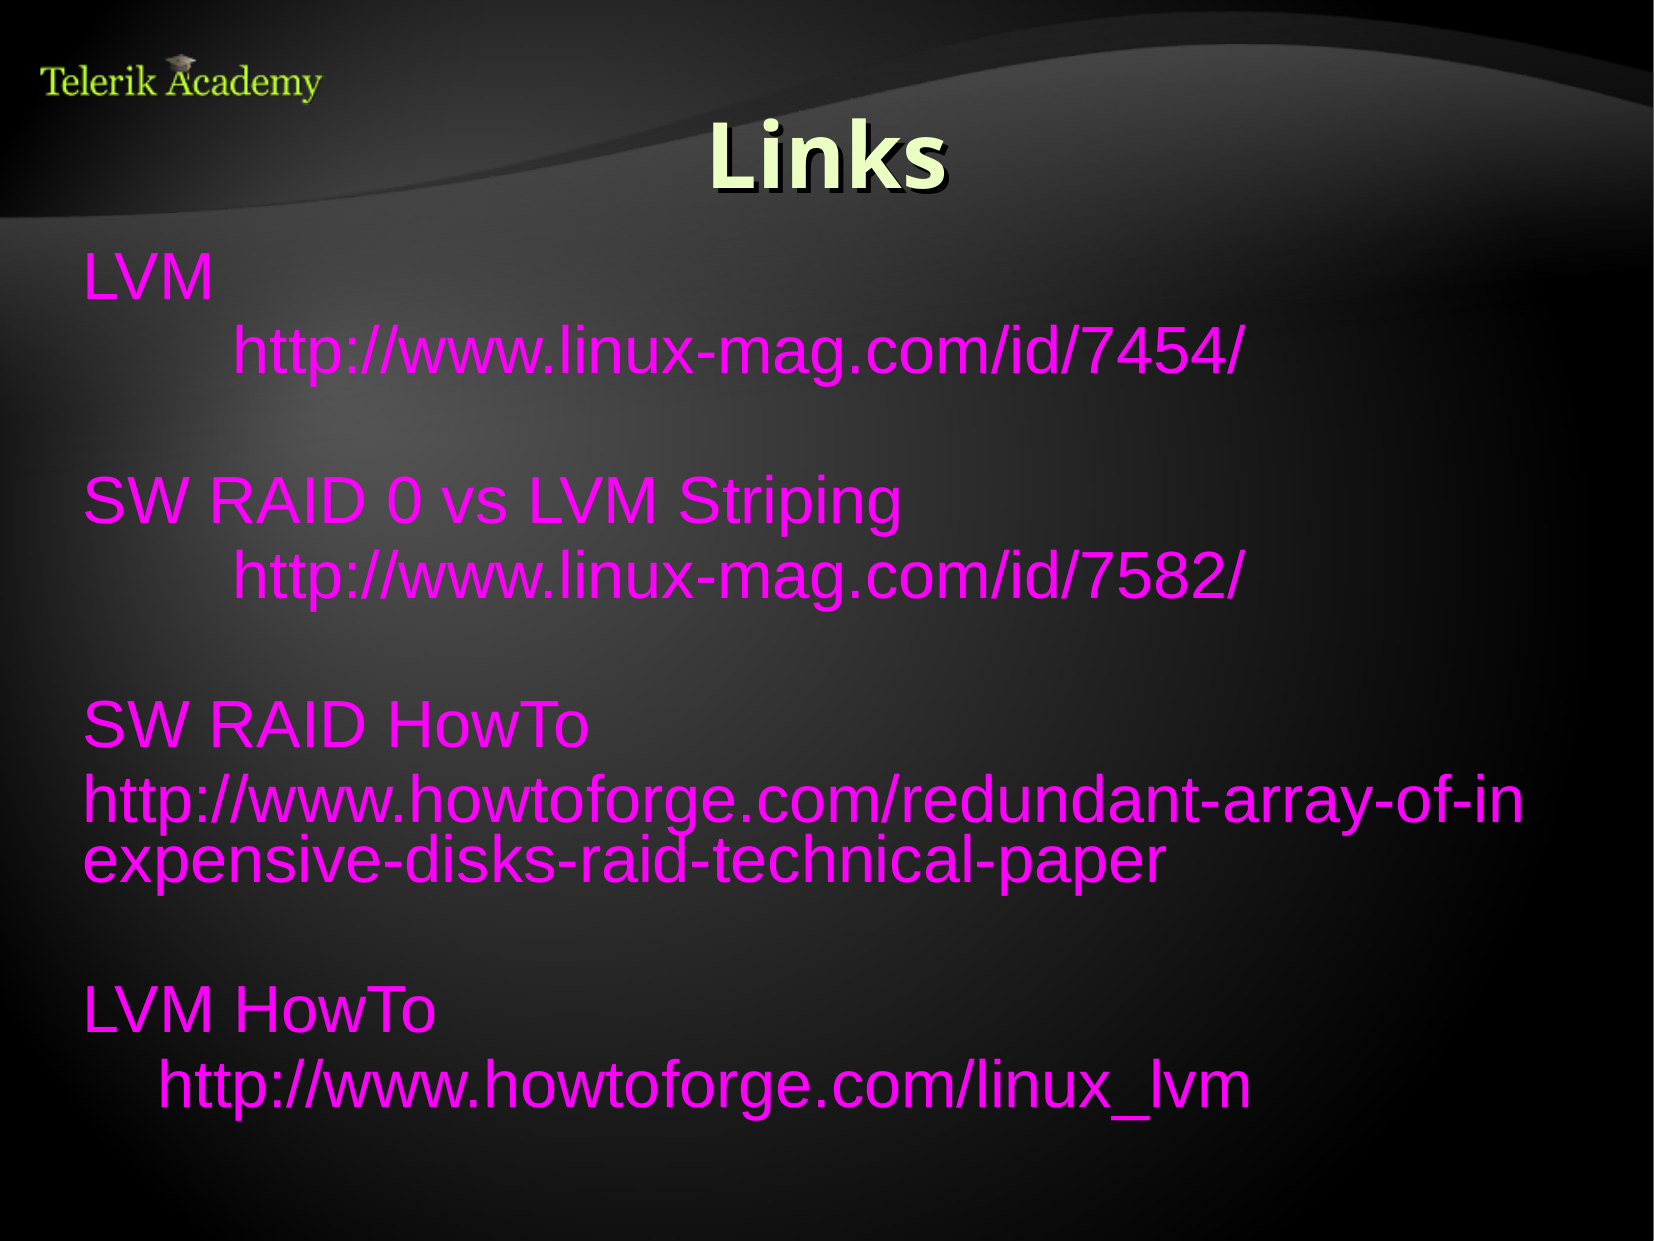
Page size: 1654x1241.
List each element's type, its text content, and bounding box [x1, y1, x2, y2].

subtitle LVM http://www.linux-mag.com/id/7454/ SW RAID 0 vs LVM Striping http://www.linux-mag.com/id/7582/ SW RAID HowTo http://www.howtoforge.com/redundant-array-of-inexpensive-disks-raid-technical-paper LVM HowTo http://www.howtoforge.com/linux_lvm [82, 241, 1538, 1059]
title Links [82, 49, 1571, 257]
picture [0, 0, 1654, 1241]
